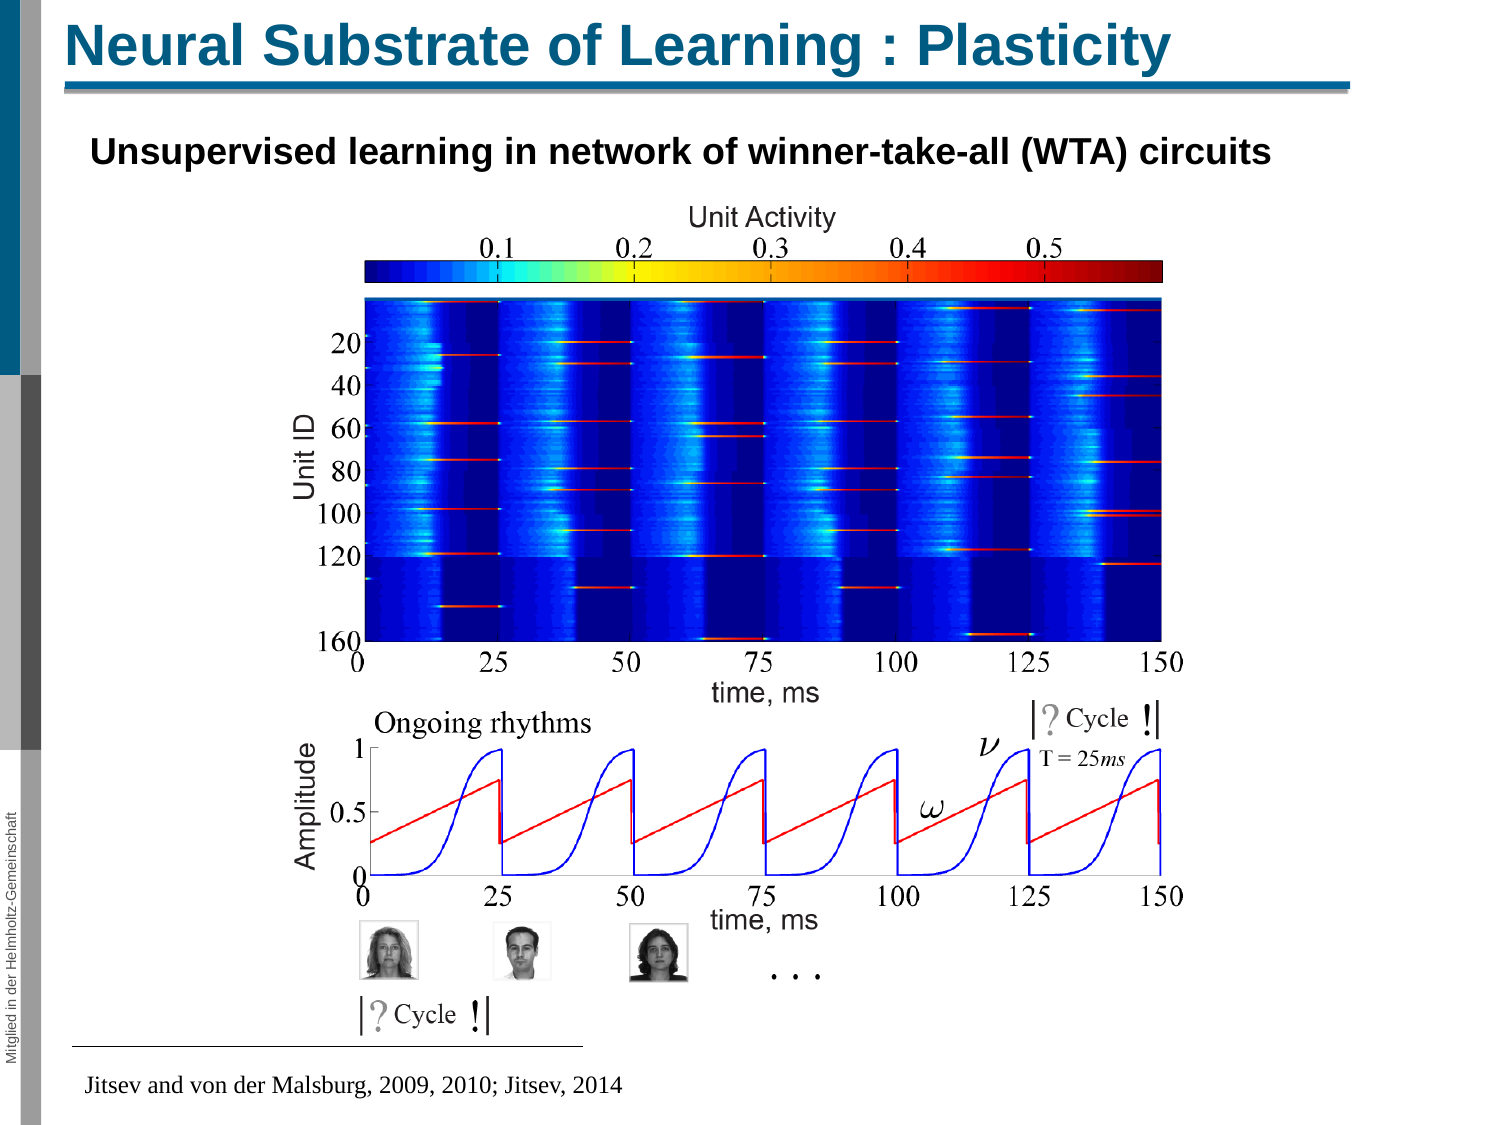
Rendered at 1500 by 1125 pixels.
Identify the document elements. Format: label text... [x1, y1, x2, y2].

text_box Unsupervised learning in network of winner-take-all (WTA) circuits [75, 123, 1306, 181]
text_box Jitsev and von der Malsburg, 2009, 2010; Jitsev, 2014 [69, 1061, 784, 1106]
text_box Neural Substrate of Learning : Plasticity [64, 7, 1440, 102]
picture [289, 202, 1187, 1045]
